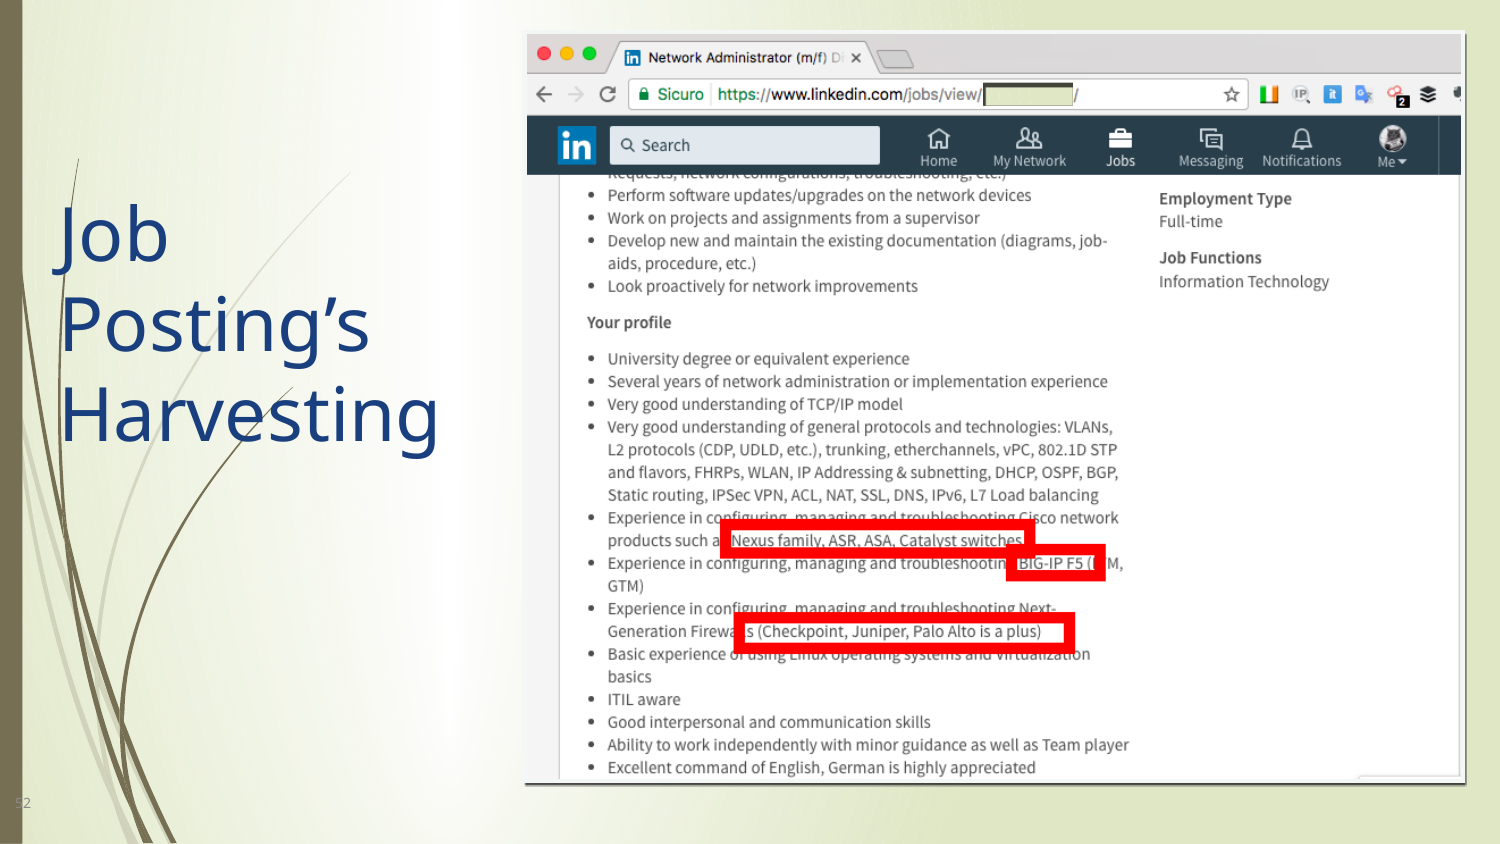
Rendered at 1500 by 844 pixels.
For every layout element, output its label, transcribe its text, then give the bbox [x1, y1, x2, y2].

picture [526, 33, 1461, 779]
footer <number> [0, 782, 475, 828]
text_box Job Posting’s Harvesting [43, 33, 492, 609]
